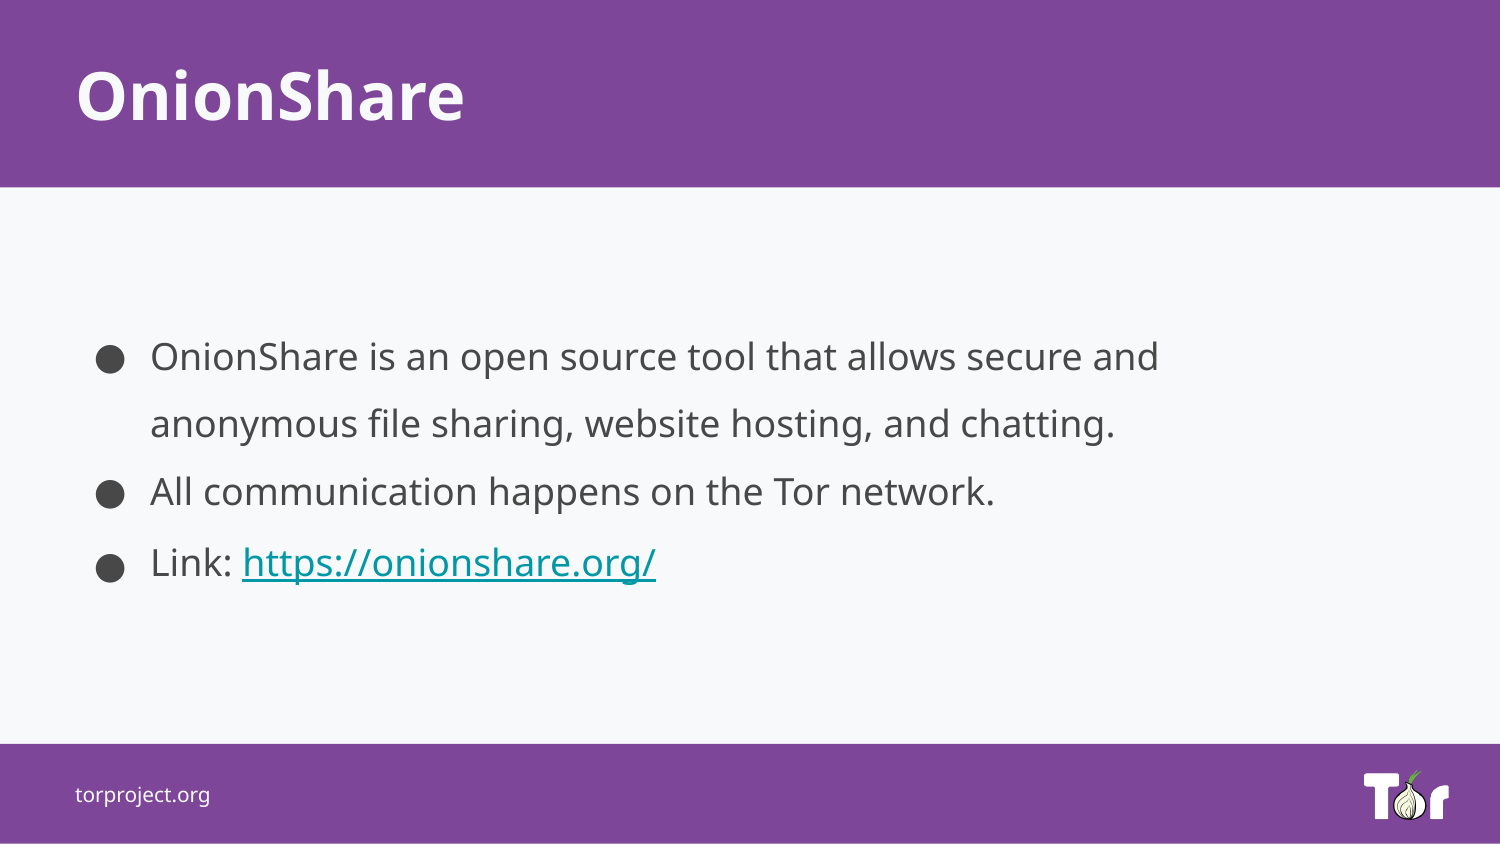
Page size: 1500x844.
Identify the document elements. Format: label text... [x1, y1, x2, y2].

picture [1364, 768, 1449, 820]
title OnionShare [75, 46, 1436, 141]
list OnionShare is an open source tool that allows secure and anonymous file sharing, website hosting, and chatting. All communication happens on the Tor network. Link: https://onionshare.org/ [75, 187, 1214, 713]
